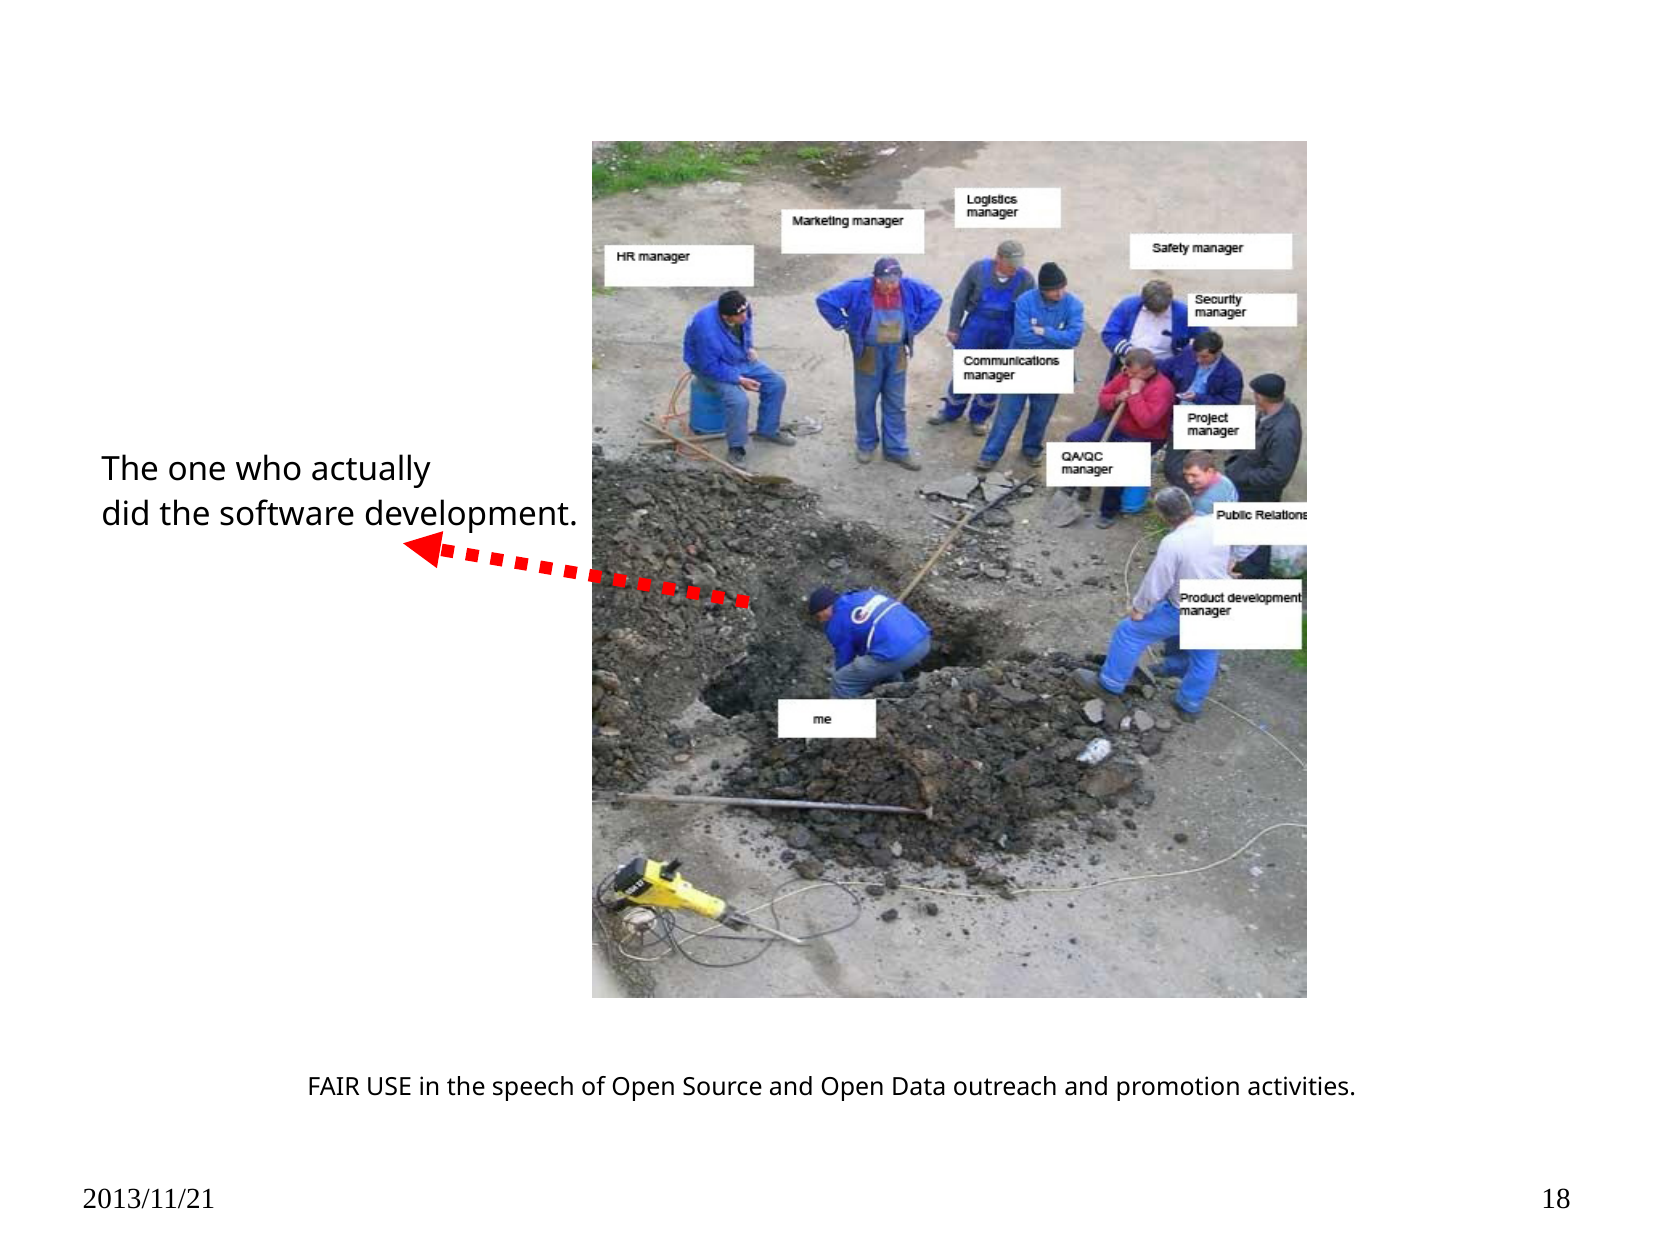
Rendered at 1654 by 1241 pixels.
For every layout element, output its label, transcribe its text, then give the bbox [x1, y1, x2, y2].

text_box FAIR USE in the speech of Open Source and Open Data outreach and promotion activities. [64, 1061, 1601, 1106]
text_box The one who actually did the software development. [86, 437, 594, 543]
picture [592, 141, 1307, 999]
